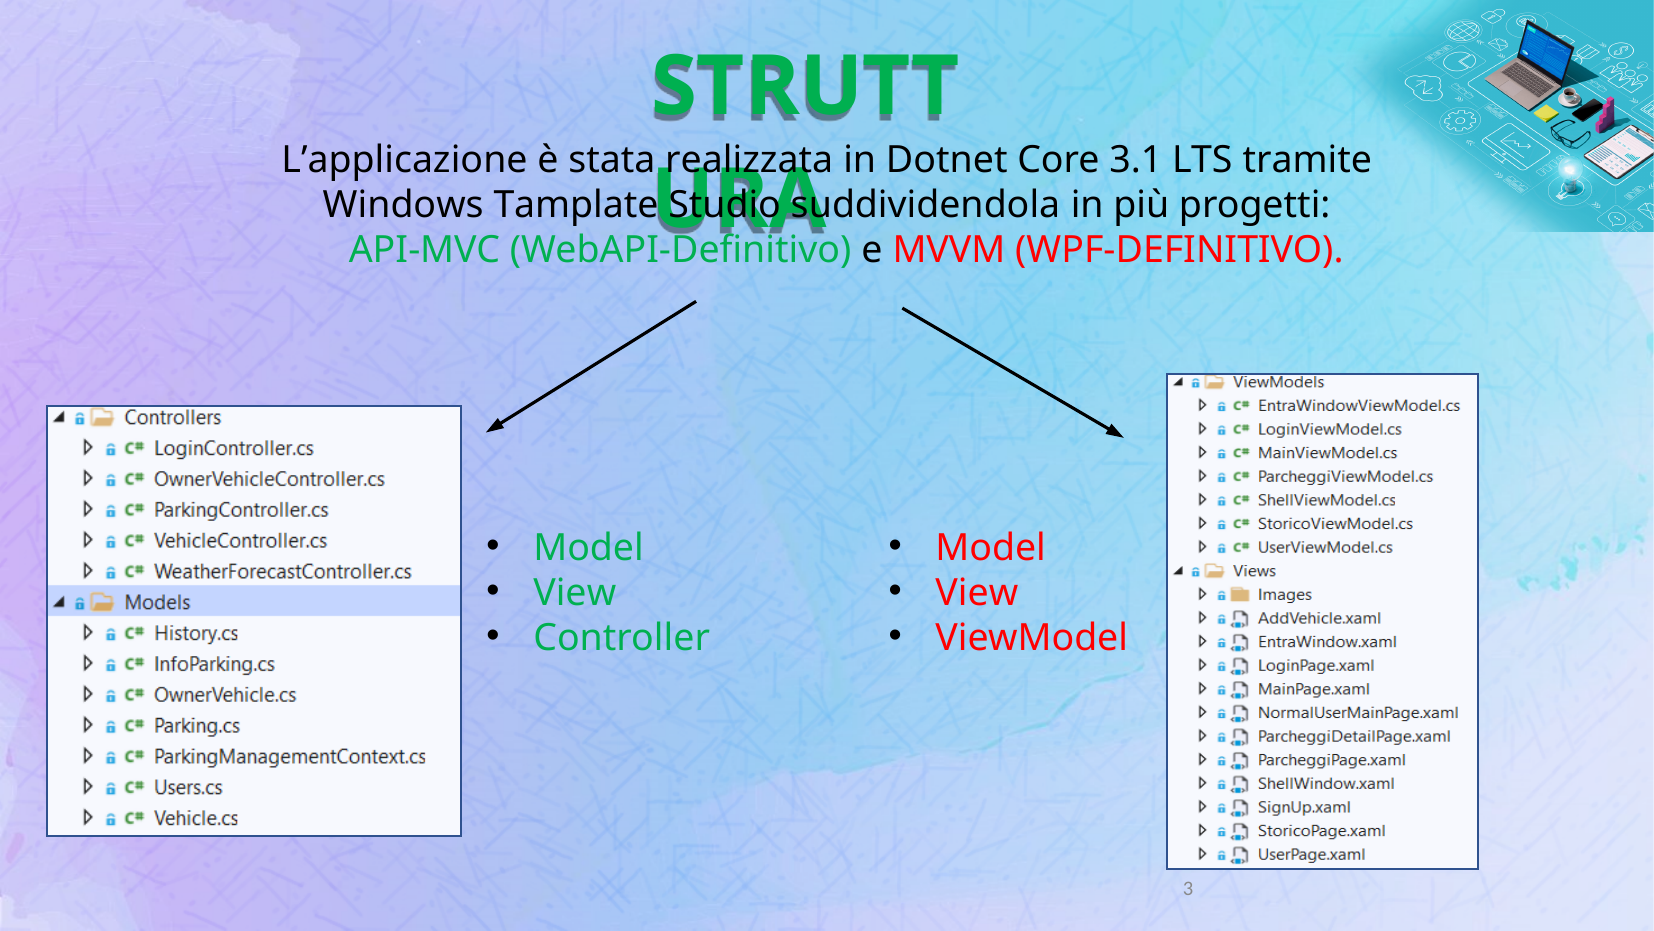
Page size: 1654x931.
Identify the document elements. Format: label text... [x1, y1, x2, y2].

picture [47, 407, 460, 836]
text_box STRUTTURA [636, 18, 1033, 127]
picture [1322, 0, 1654, 232]
picture [1167, 374, 1477, 868]
text_box [1167, 862, 1540, 912]
text_box Model View Controller [471, 514, 751, 667]
text_box Model View ViewModel [873, 514, 1153, 667]
text_box L’applicazione è stata realizzata in Dotnet Core 3.1 LTS tramite Windows Tamplate Studio suddividendola in più progetti: API-MVC (WebAPI-Definitivo) e MVVM (WPF-DEFINITIVO). [253, 127, 1400, 280]
